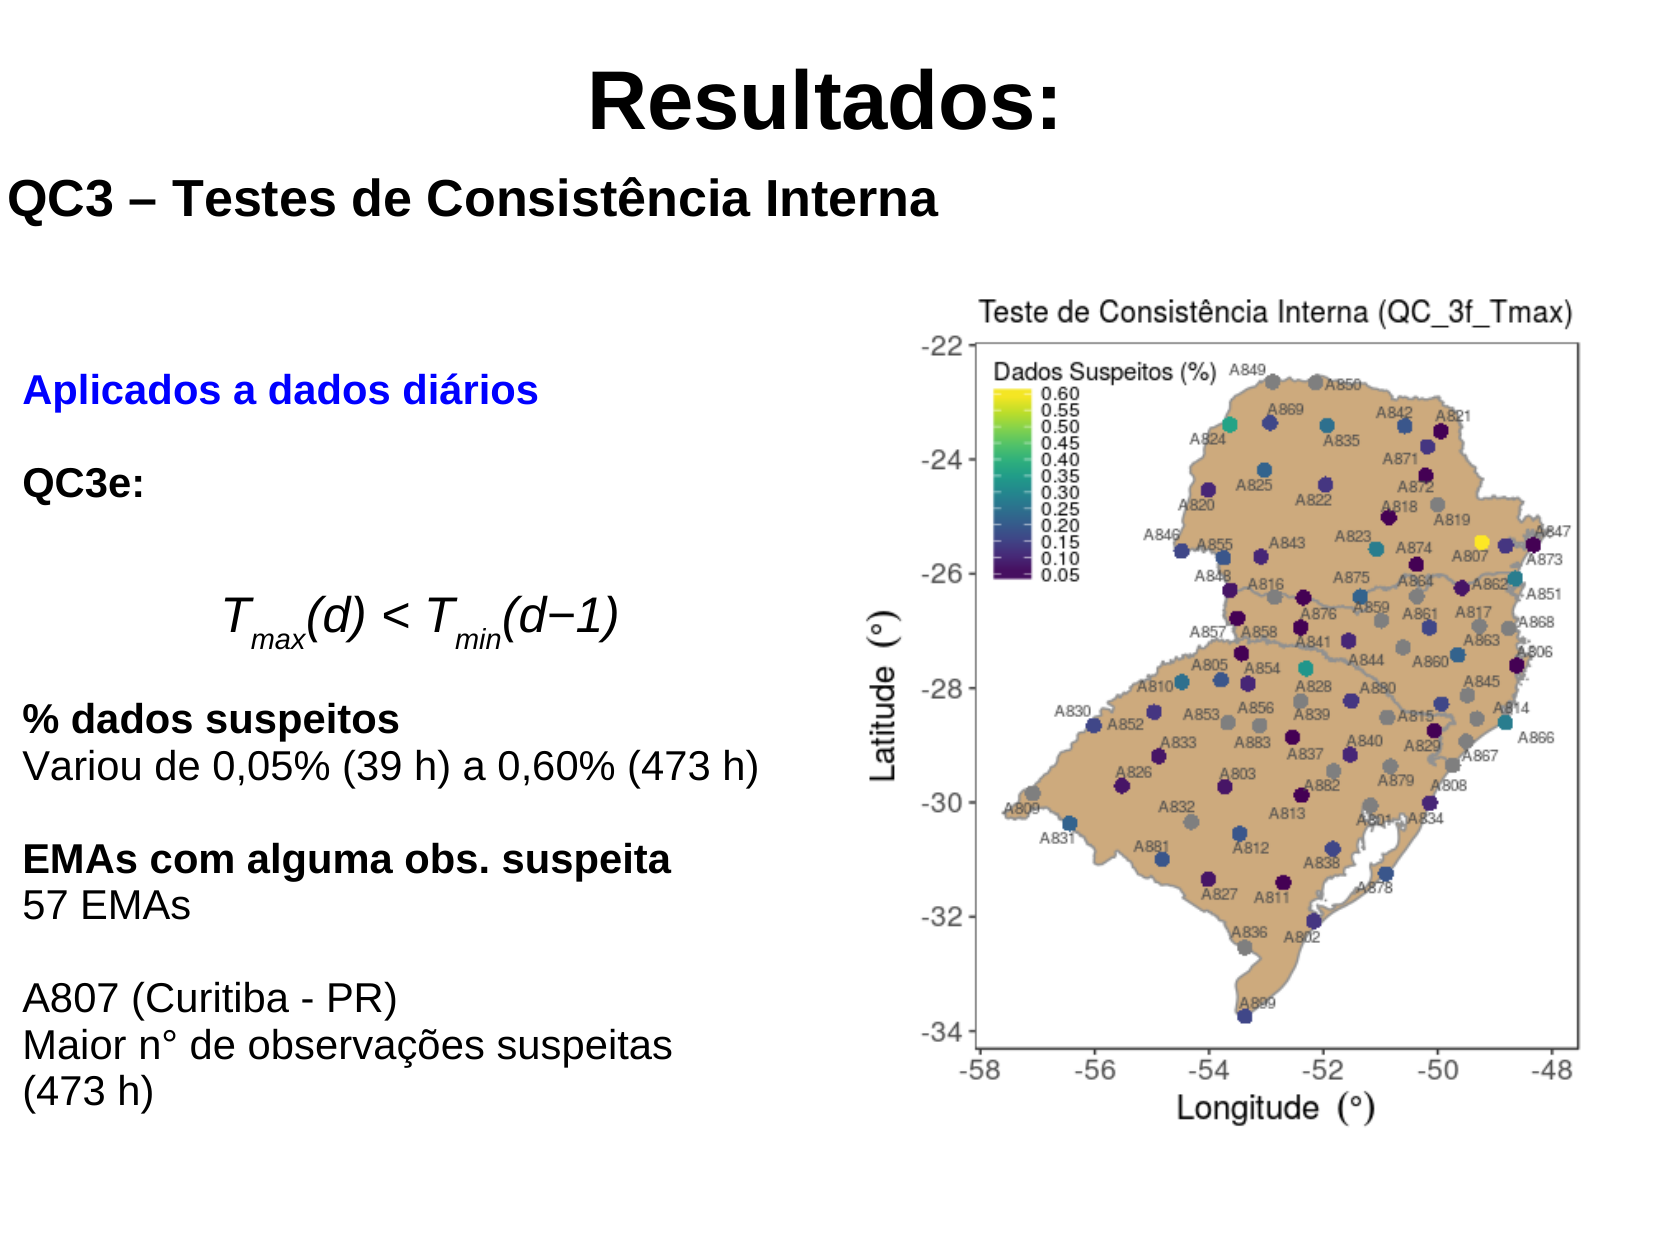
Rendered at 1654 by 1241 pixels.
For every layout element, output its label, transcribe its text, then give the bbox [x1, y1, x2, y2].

text_box Aplicados a dados diários QC3e: Tmax(d) < Tmin(d−1) % dados suspeitos Variou de 0,05% (39 h) a 0,60% (473 h) EMAs com alguma obs. suspeita 57 EMAs A807 (Curitiba - PR) Maior n° de observações suspeitas (473 h) [7, 360, 833, 1241]
text_box QC3 – Testes de Consistência Interna [7, 168, 1501, 406]
text_box Resultados: [82, 49, 1569, 255]
picture [855, 285, 1591, 1141]
